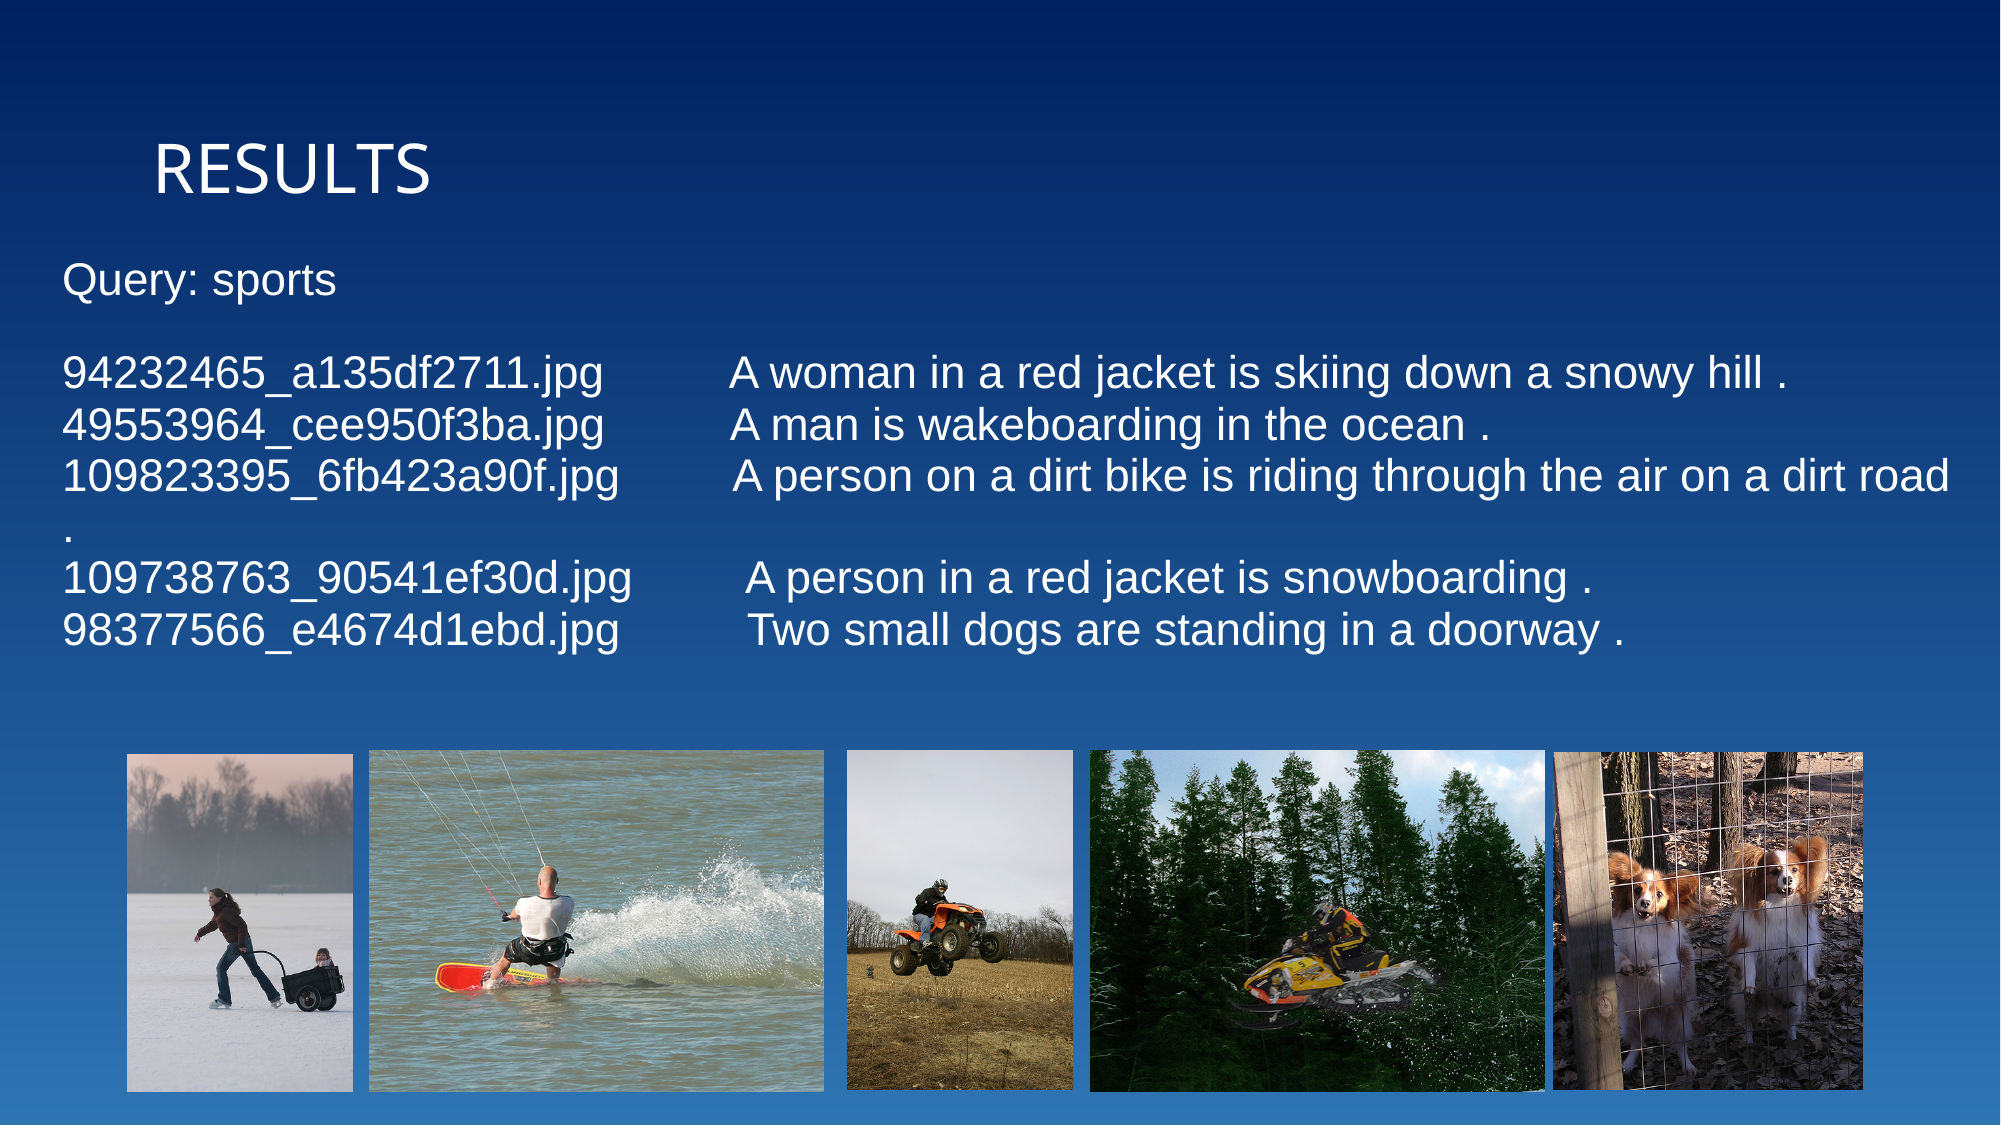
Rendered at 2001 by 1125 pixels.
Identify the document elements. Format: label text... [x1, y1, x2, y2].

picture [1553, 752, 1863, 1090]
picture [1090, 750, 1545, 1092]
picture [127, 754, 353, 1092]
picture [847, 750, 1073, 1090]
picture [369, 750, 824, 1092]
text_box Query: sports 94232465_a135df2711.jpg A woman in a red jacket is skiing down a snowy hill . 49553964_cee950f3ba.jpg A man is wakeboarding in the ocean . 109823395_6fb423a90f.jpg A person on a dirt bike is riding through the air on a dirt road . 109738763_90541ef30d.jpg A person in a red jacket is snowboarding . 98377566_e4674d1ebd.jpg Two small dogs are standing in a doorway . [47, 246, 1972, 702]
title RESULTS [137, 59, 1863, 246]
slide_number 44 [1402, 1042, 1853, 1103]
